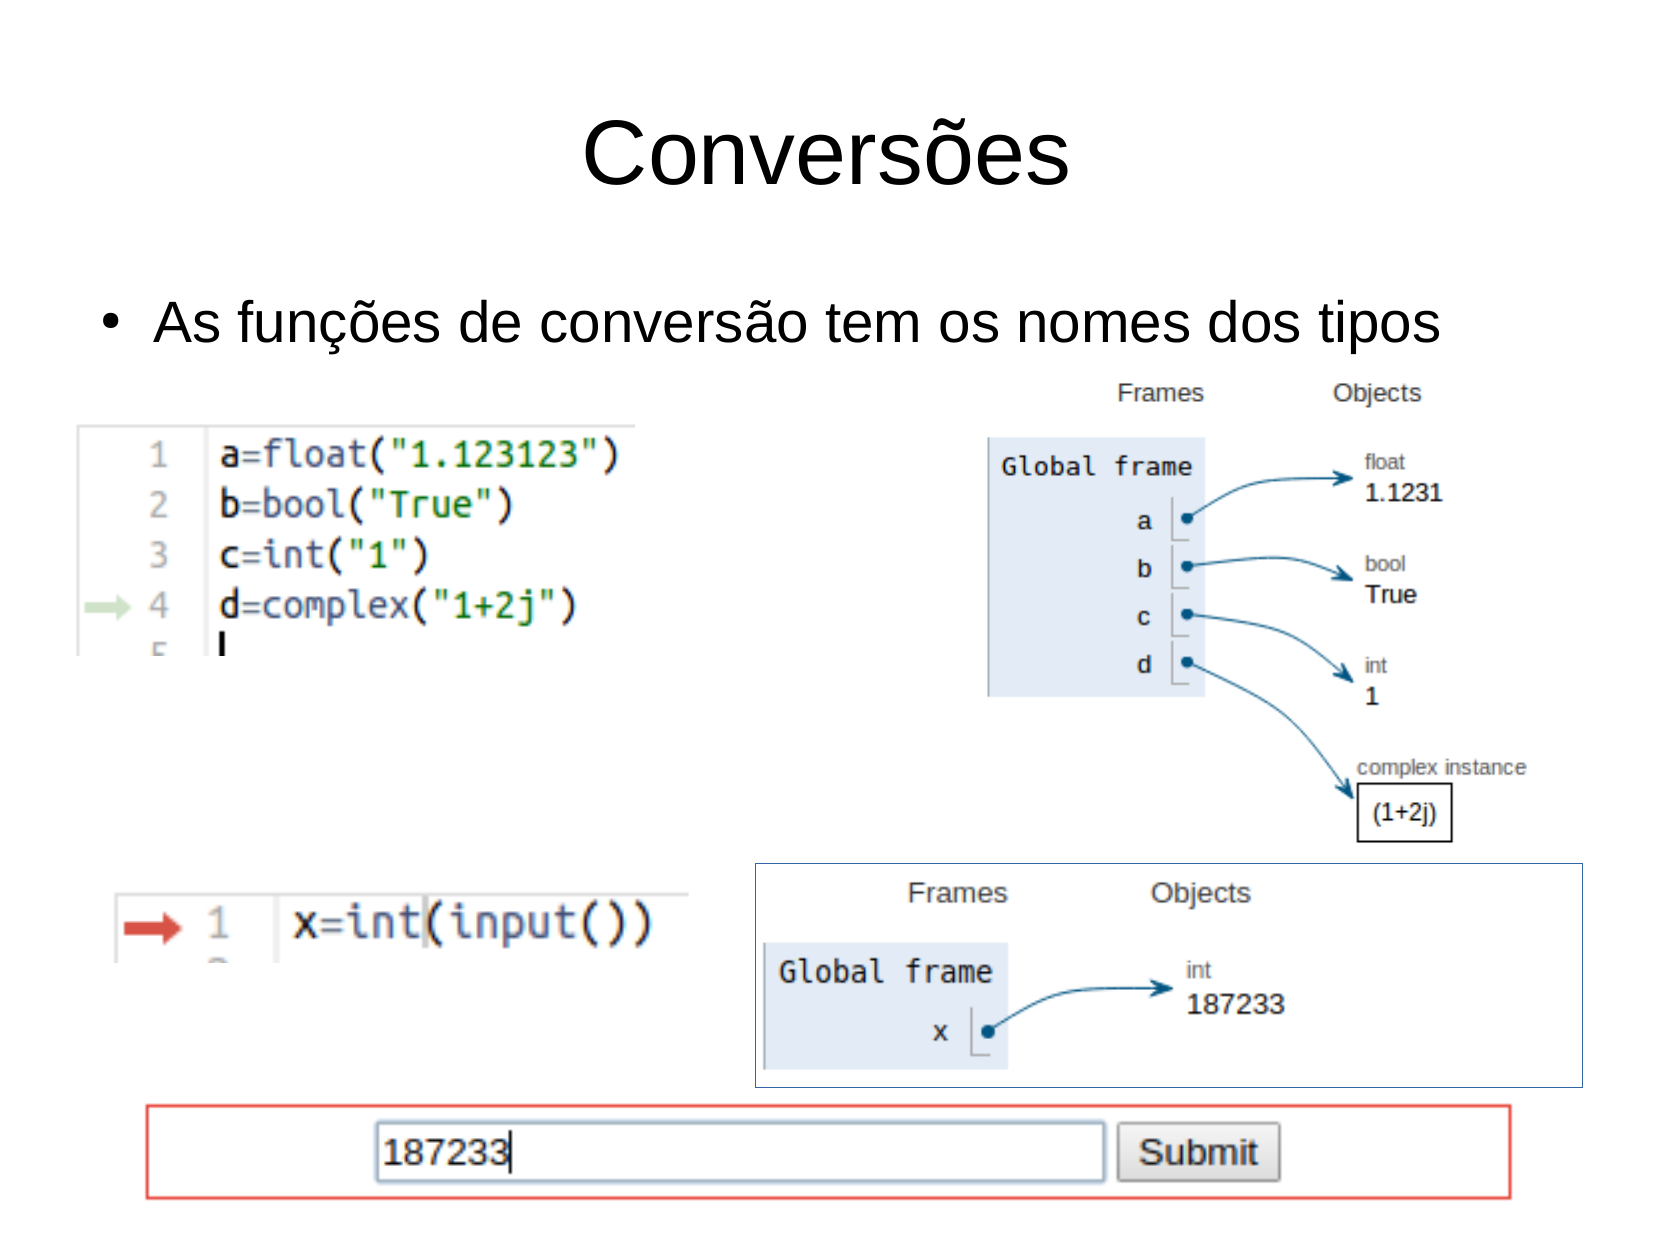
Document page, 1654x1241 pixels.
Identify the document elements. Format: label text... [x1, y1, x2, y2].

list As funções de conversão tem os nomes dos tipos [82, 290, 1571, 1010]
picture [976, 364, 1547, 857]
picture [59, 407, 635, 656]
title Conversões [82, 49, 1571, 257]
picture [80, 868, 689, 963]
picture [755, 863, 1583, 1088]
picture [115, 1097, 1570, 1235]
